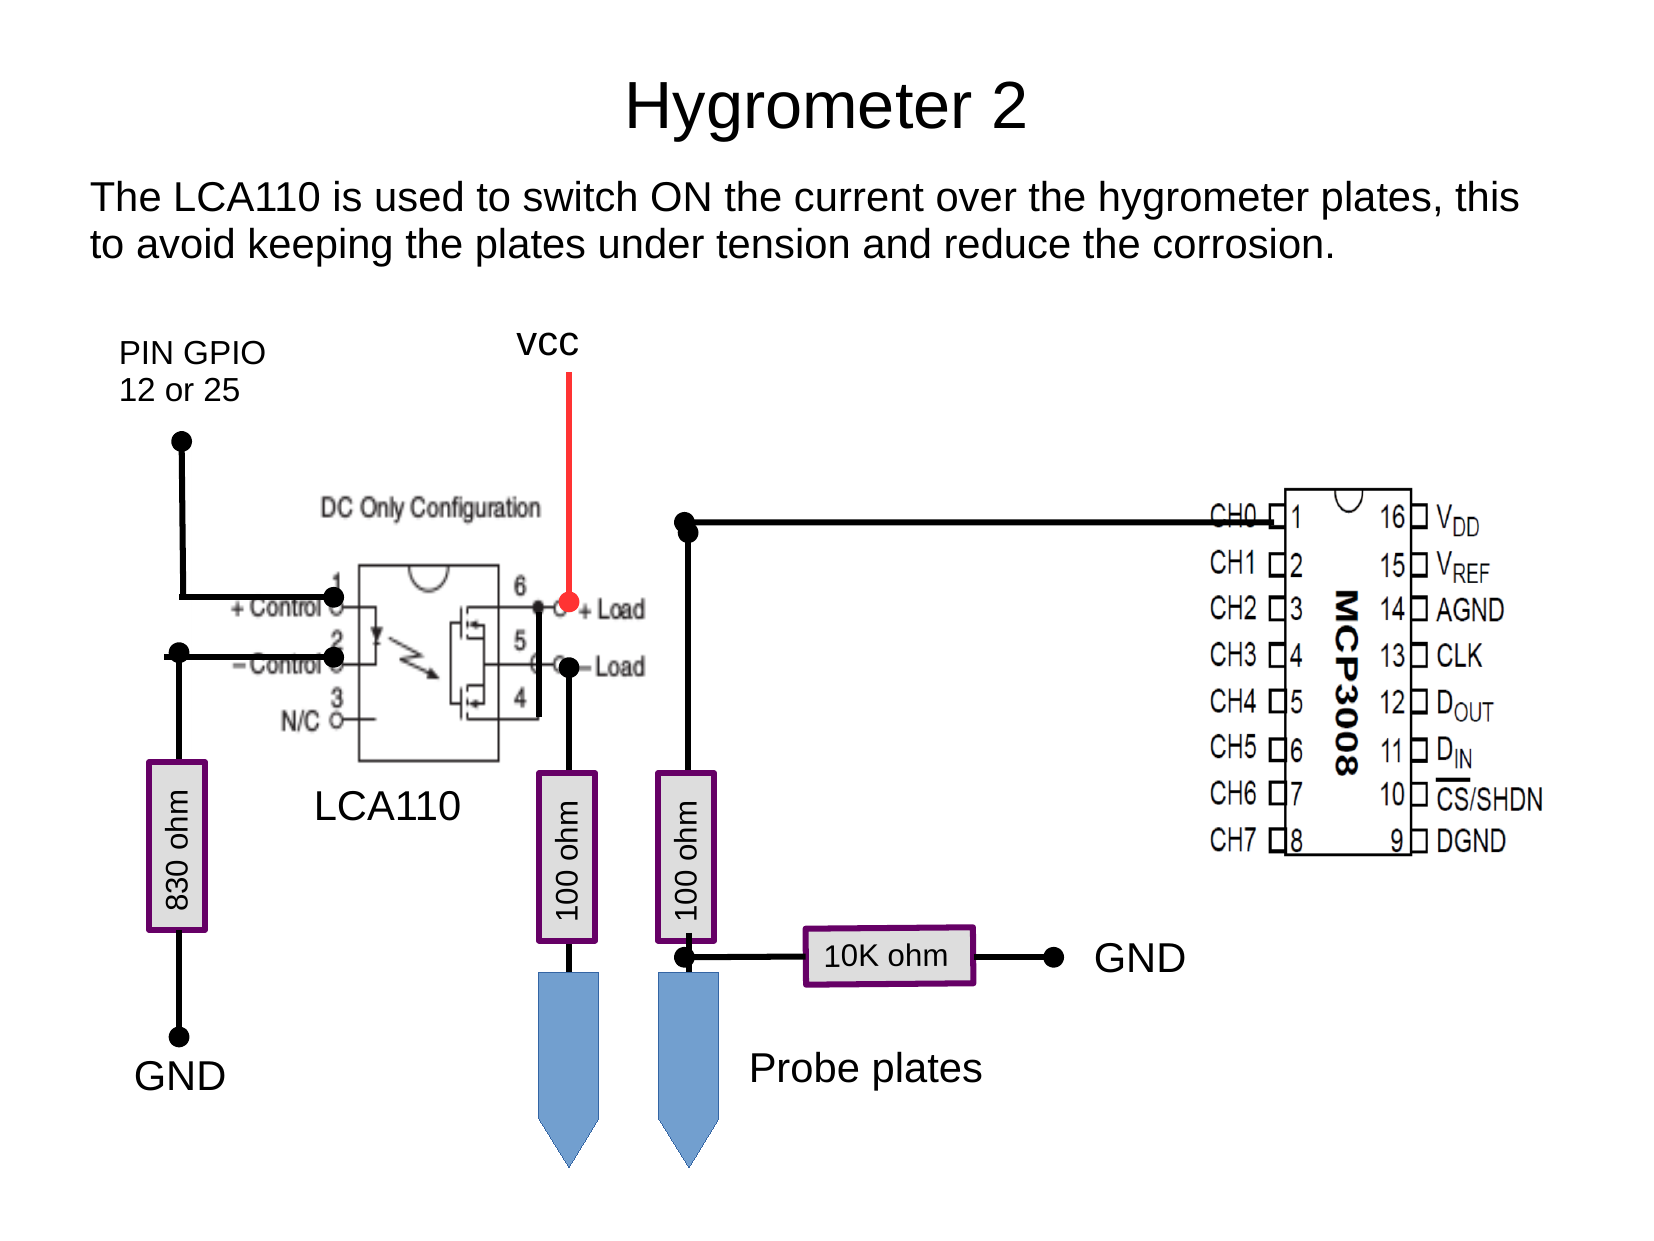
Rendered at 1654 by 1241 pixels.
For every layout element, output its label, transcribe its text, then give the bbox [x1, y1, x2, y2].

text_box The LCA110 is used to switch ON the current over the hygrometer plates, this to avoid keeping the plates under tension and reduce the corrosion. [75, 166, 1553, 276]
picture [1199, 477, 1555, 868]
text_box GND [1079, 927, 1207, 990]
text_box Probe plates [734, 1037, 1072, 1100]
text_box vcc [501, 310, 630, 373]
title Hygrometer 2 [82, 45, 1571, 167]
text_box 830 ohm [149, 762, 206, 930]
text_box 100 ohm [658, 773, 715, 941]
text_box 10K ohm [805, 927, 974, 985]
text_box [658, 972, 719, 1168]
text_box [538, 972, 599, 1168]
text_box LCA110 [299, 775, 510, 838]
text_box PIN GPIO 12 or 25 [104, 327, 315, 418]
text_box GND [119, 1045, 247, 1108]
picture [190, 432, 675, 823]
text_box 100 ohm [539, 773, 596, 941]
